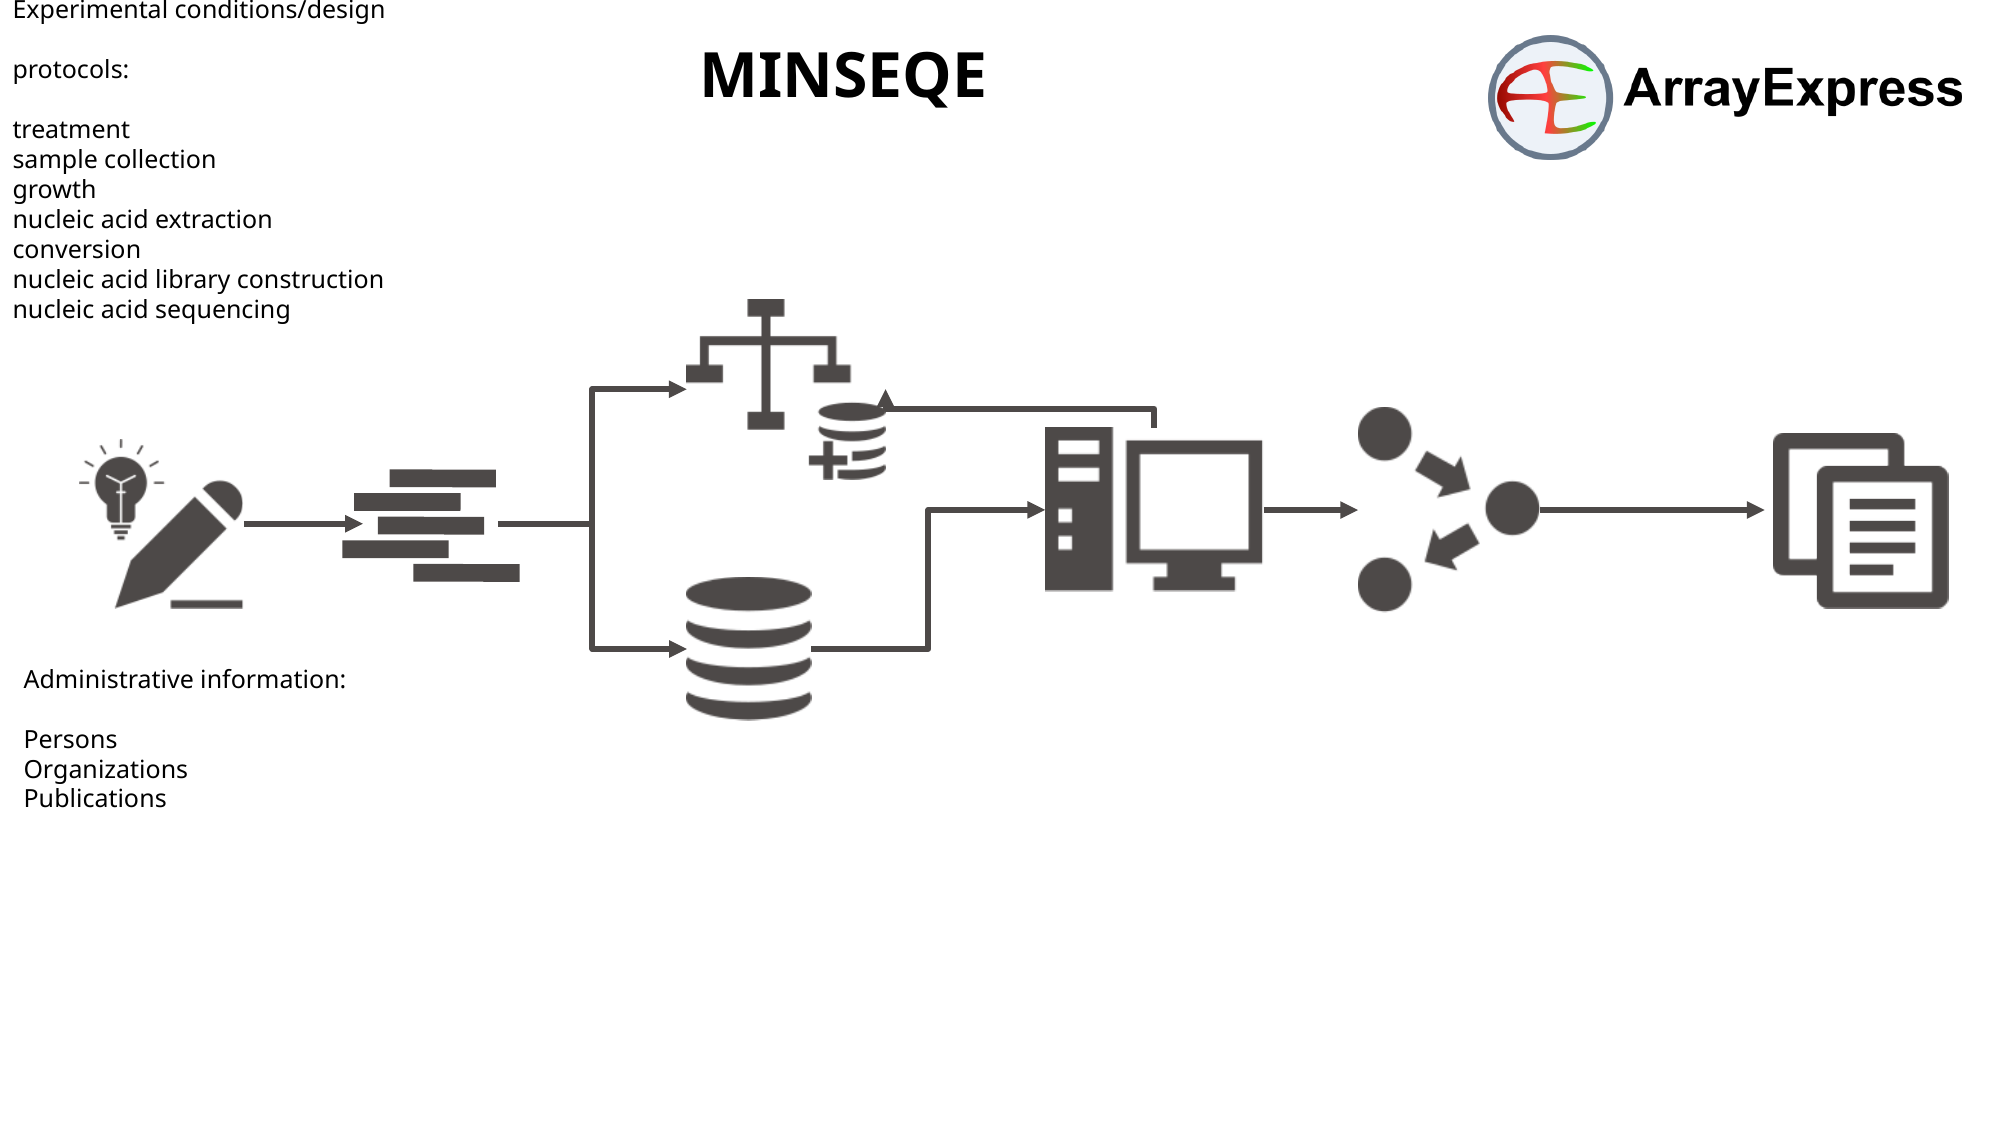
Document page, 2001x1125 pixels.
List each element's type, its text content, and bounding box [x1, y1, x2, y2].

picture [1045, 427, 1264, 592]
text_box Administrative information: Persons Organizations Publications [12, 657, 642, 1111]
text_box Experimental conditions/design protocols: treatment sample collection growth nucleic acid extraction conversion nucleic acid library construction nucleic acid sequencing [1, 0, 630, 441]
picture [1773, 433, 1949, 609]
picture [686, 299, 886, 480]
picture [1358, 407, 1541, 613]
text_box MINSEQE [688, 29, 1099, 211]
picture [79, 441, 244, 609]
picture [1488, 35, 1962, 160]
picture [686, 577, 812, 721]
